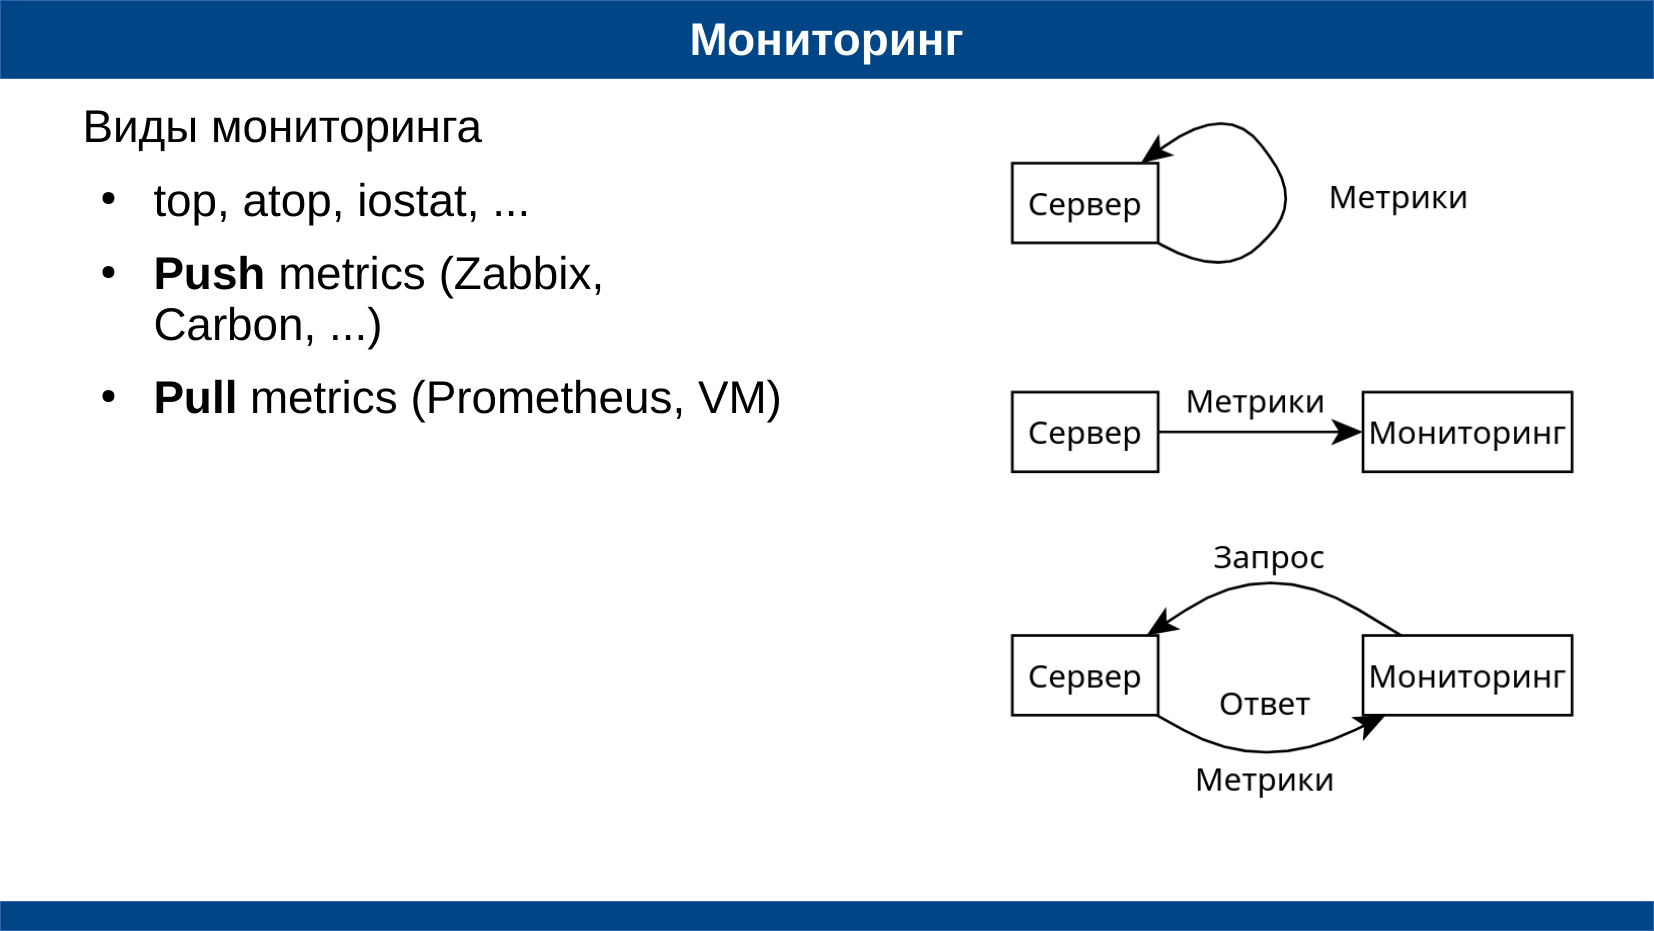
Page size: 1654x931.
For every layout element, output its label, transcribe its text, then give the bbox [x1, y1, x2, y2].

list Виды мониторинга top, atop, iostat, ... Push metrics (Zabbix, Carbon, ...) Pull metrics (Prometheus, VM) [82, 101, 809, 641]
title Мониторинг [0, 0, 1654, 79]
picture [977, 101, 1591, 817]
